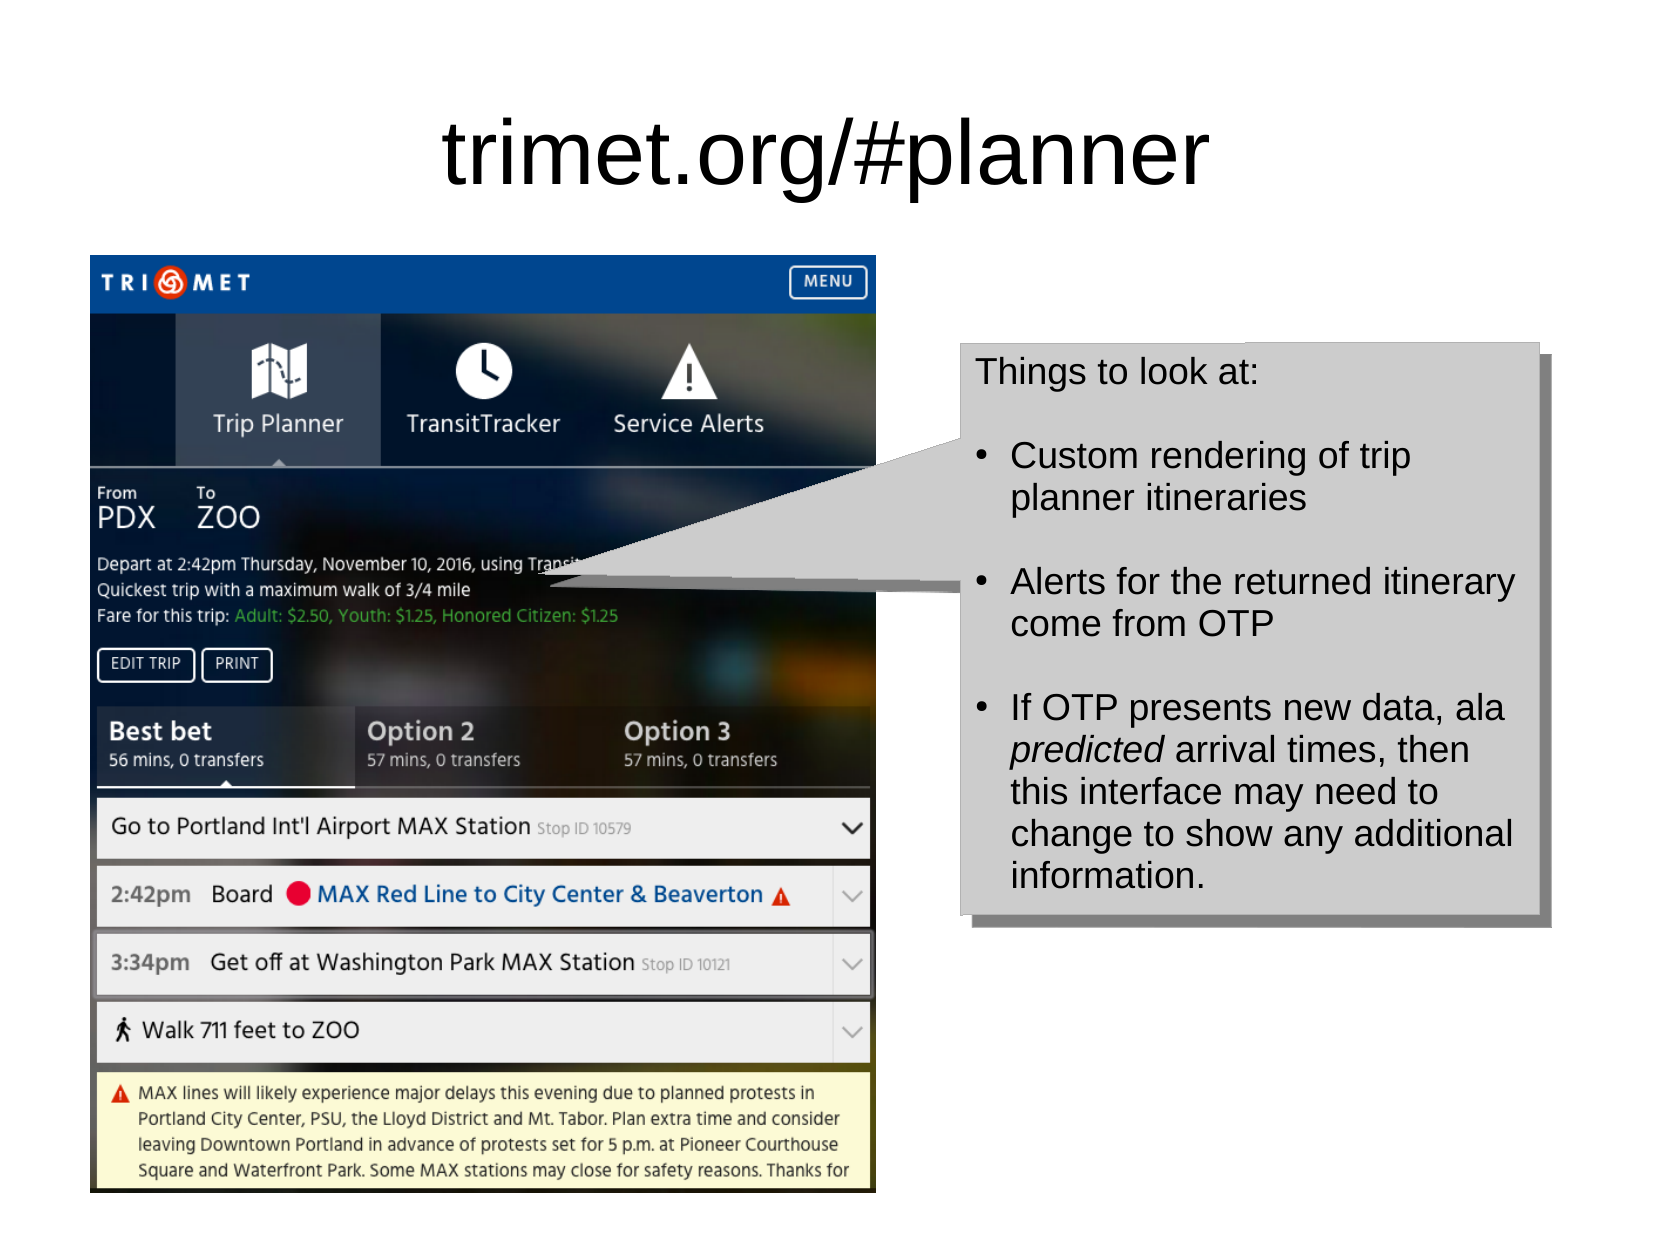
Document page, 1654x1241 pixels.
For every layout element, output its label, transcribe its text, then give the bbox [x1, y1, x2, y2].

title trimet.org/#planner [82, 49, 1571, 257]
picture [90, 255, 876, 1193]
text_box Things to look at: Custom rendering of trip planner itineraries Alerts for the returned itinerary come from OTP If OTP presents new data, ala predicted arrival times, then this interface may need to change to show any additional information. [538, 342, 1540, 916]
